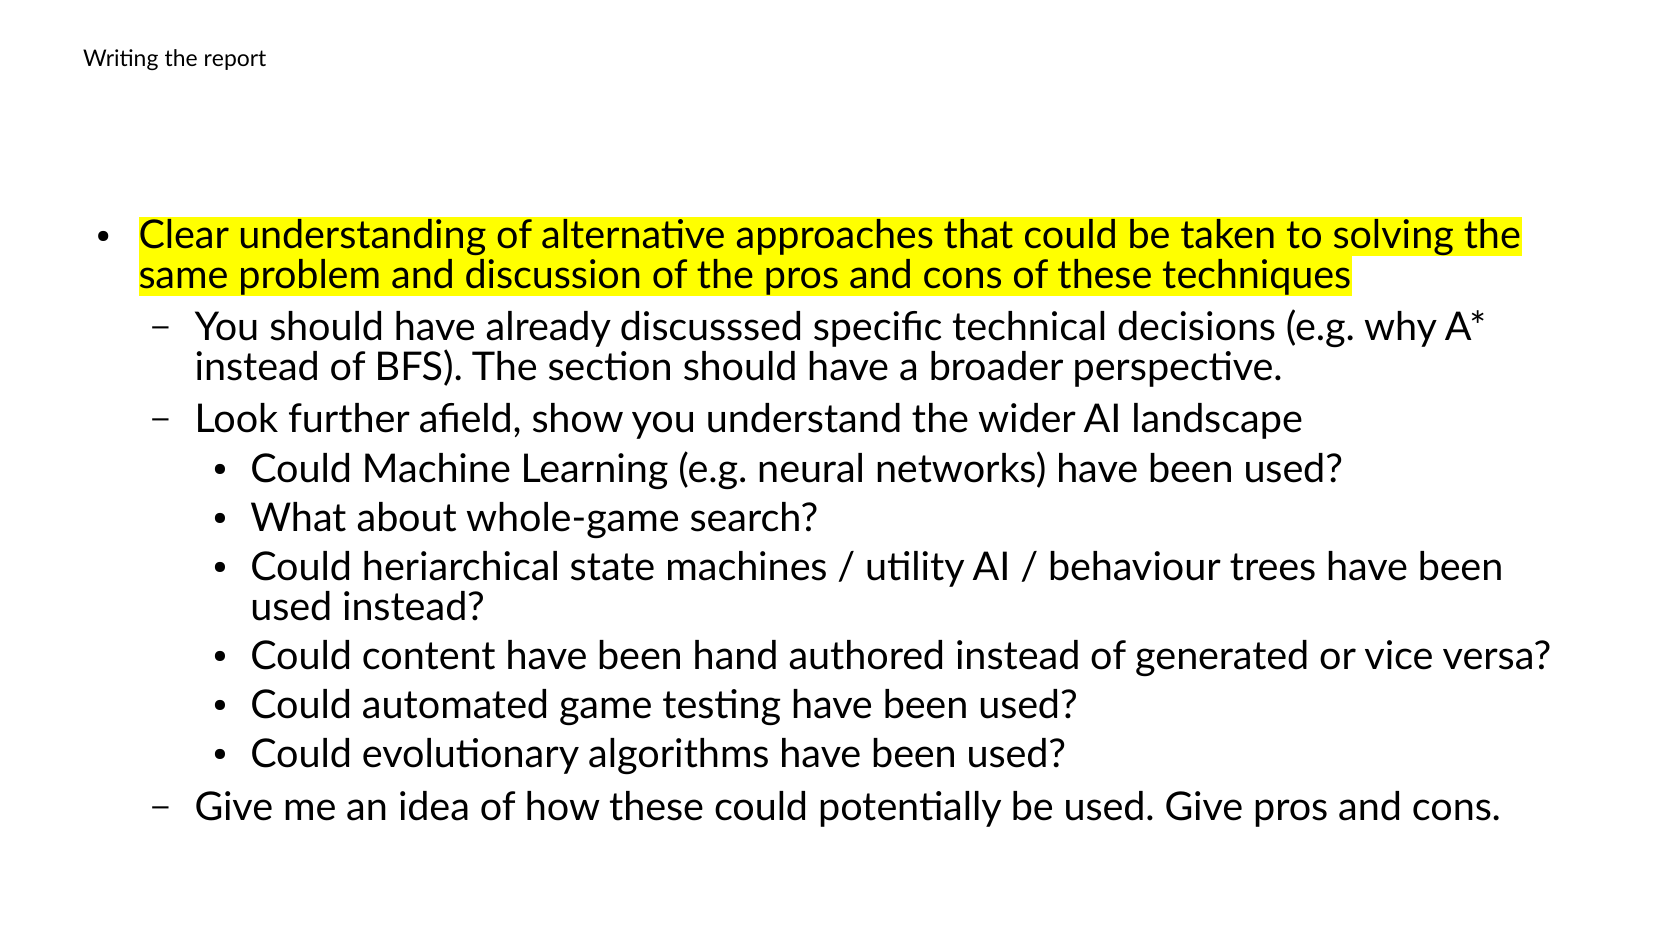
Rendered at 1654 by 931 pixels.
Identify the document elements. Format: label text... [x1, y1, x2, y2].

list Clear understanding of alternative approaches that could be taken to solving the same problem and discussion of the pros and cons of these techniques You should have already discusssed specific technical decisions (e.g. why A* instead of BFS). The section should have a broader perspective. Look further afield, show you understand the wider AI landscape Could Machine Learning (e.g. neural networks) have been used? What about whole-game search? Could heriarchical state machines / utility AI / behaviour trees have been used instead? Could content have been hand authored instead of generated or vice versa? Could automated game testing have been used? Could evolutionary algorithms have been used? Give me an idea of how these could potentially be used. Give pros and cons. [82, 217, 1571, 839]
title Writing the report [83, 0, 1571, 119]
